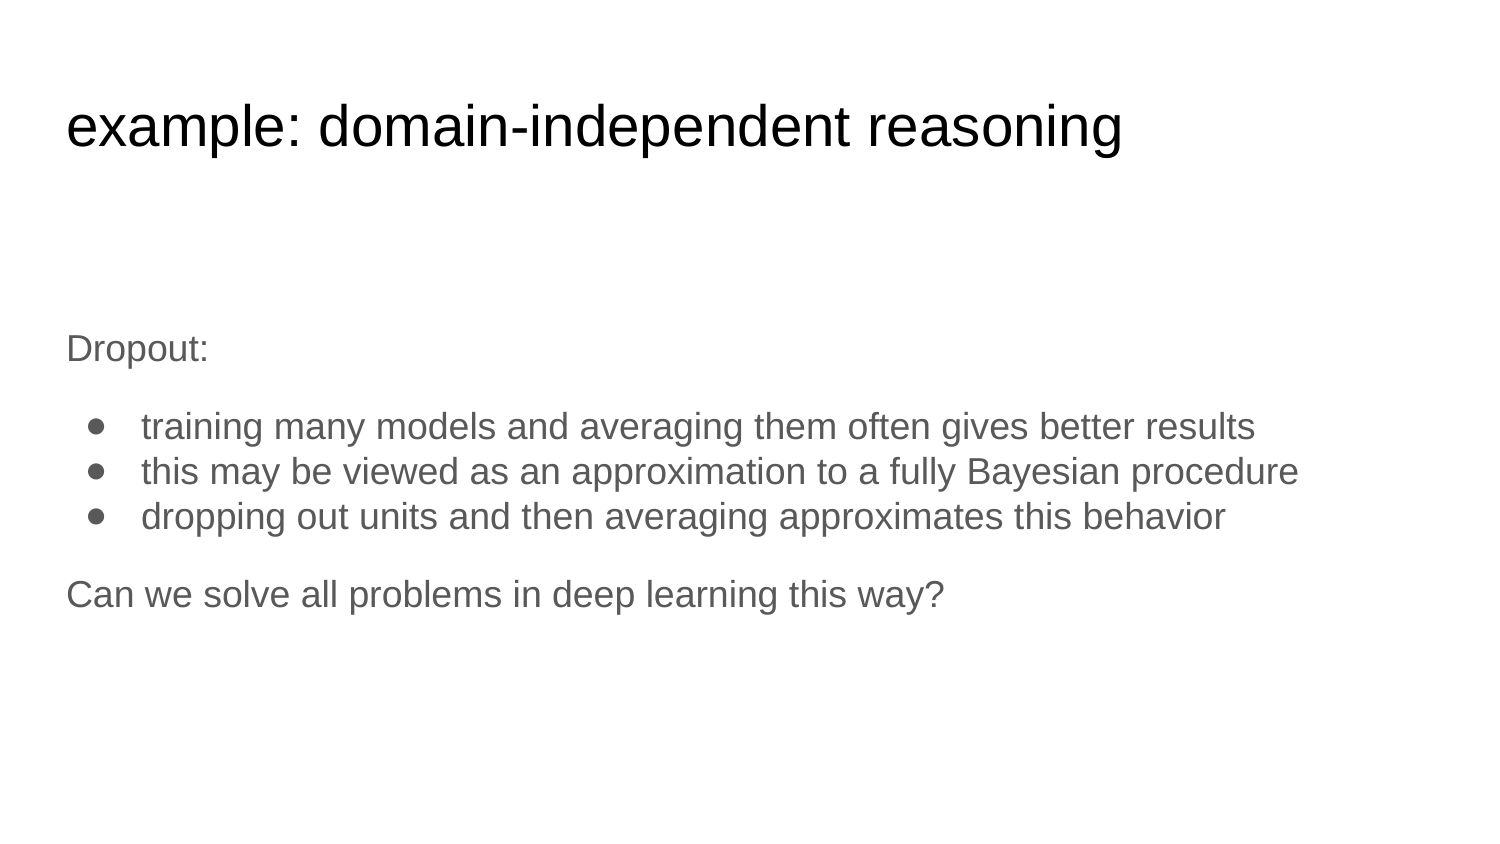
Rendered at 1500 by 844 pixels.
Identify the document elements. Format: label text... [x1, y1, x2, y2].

list Dropout: training many models and averaging them often gives better results this may be viewed as an approximation to a fully Bayesian procedure dropping out units and then averaging approximates this behavior Can we solve all problems in deep learning this way? [51, 189, 1449, 750]
title example: domain-independent reasoning [51, 72, 1449, 167]
